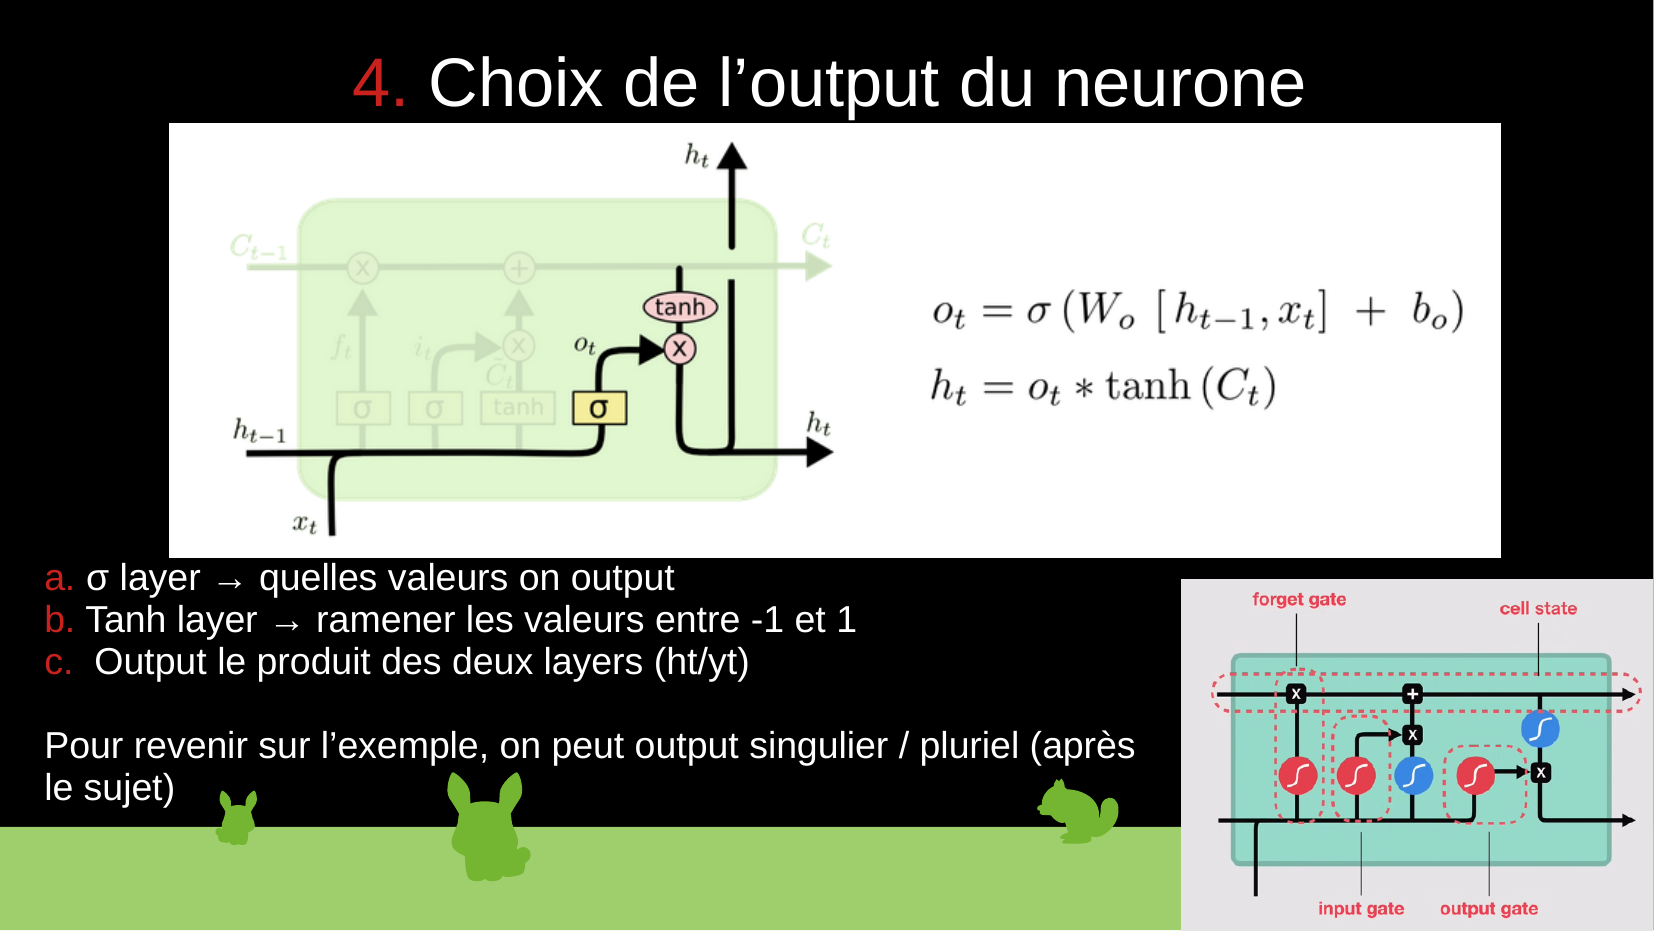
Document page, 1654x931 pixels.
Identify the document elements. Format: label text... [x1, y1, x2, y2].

text_box a. σ layer → quelles valeurs on output b. Tanh layer → ramener les valeurs entre -1 et 1 c. Output le produit des deux layers (ht/yt) Pour revenir sur l’exemple, on peut output singulier / pluriel (après le sujet) [29, 549, 1182, 798]
title 4. Choix de l’output du neurone [17, 5, 1642, 160]
picture [169, 123, 1501, 558]
picture [1181, 579, 1654, 931]
